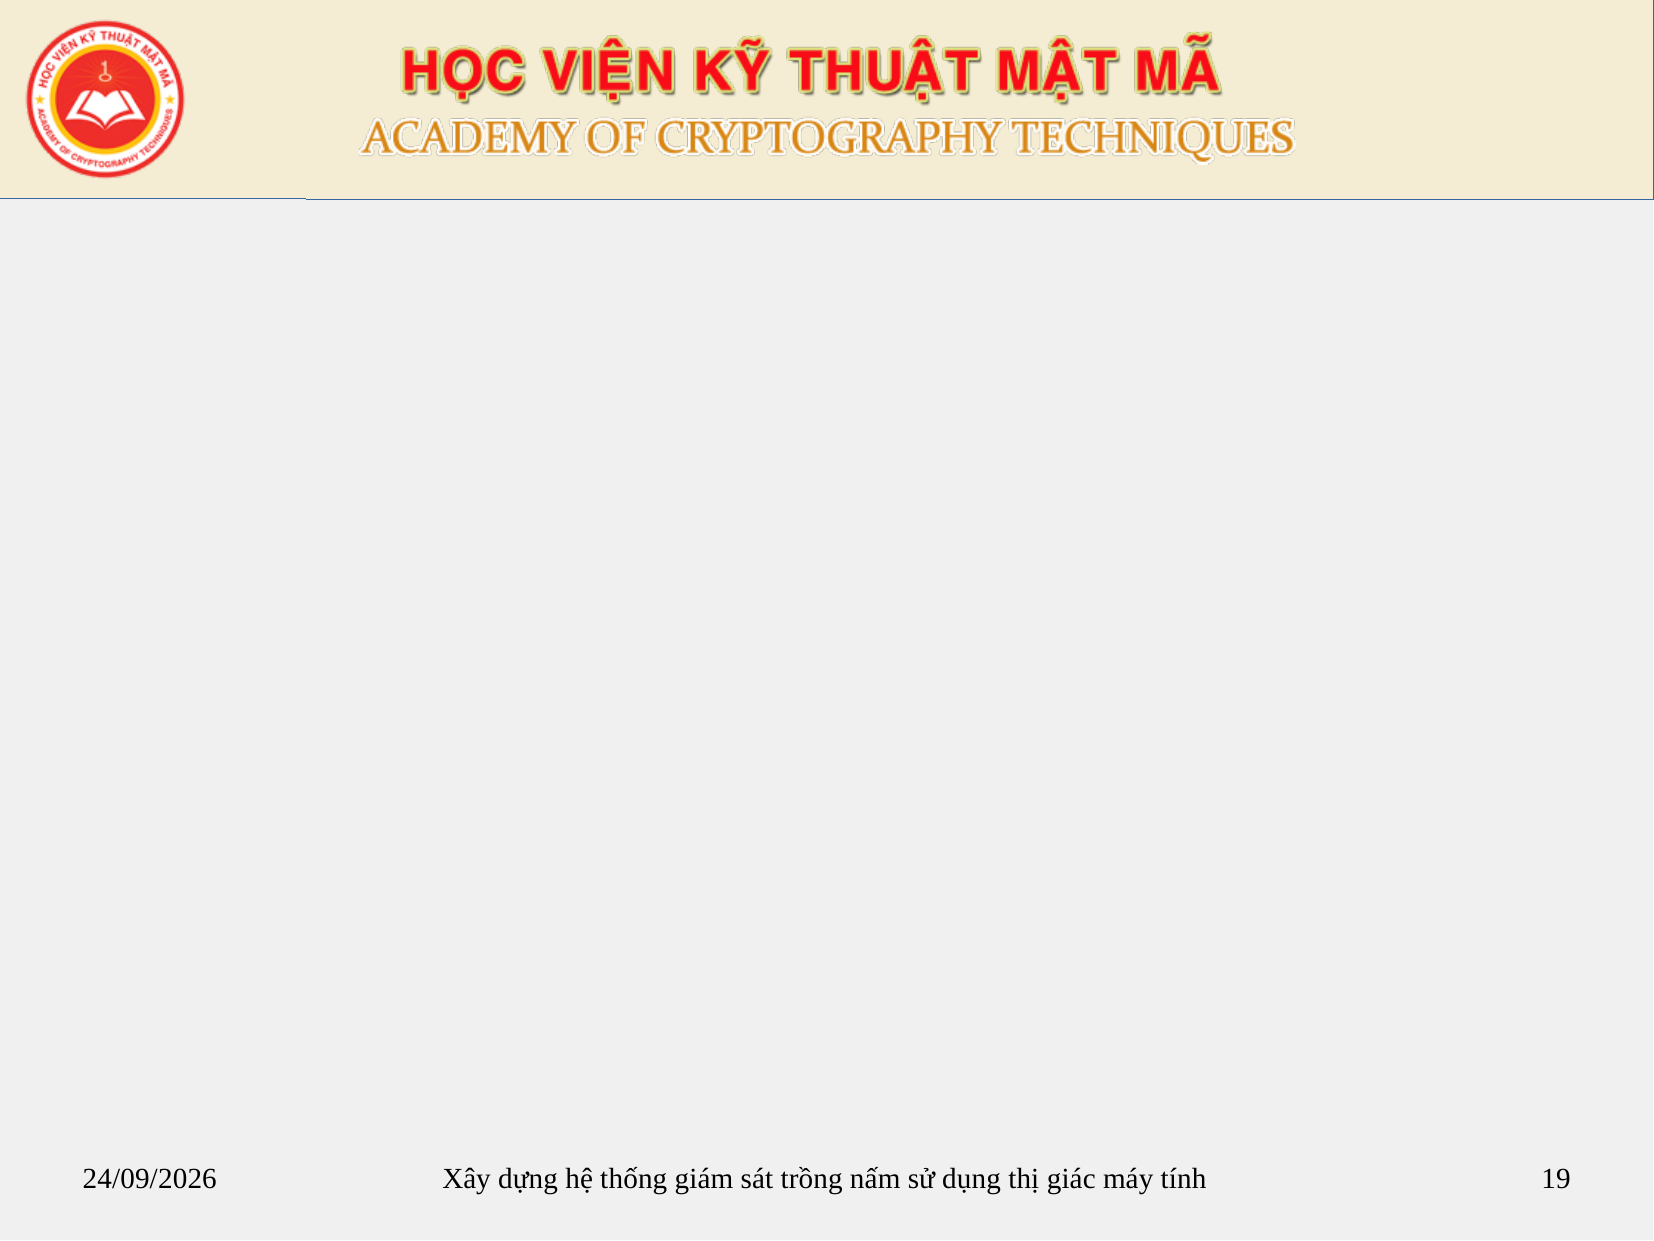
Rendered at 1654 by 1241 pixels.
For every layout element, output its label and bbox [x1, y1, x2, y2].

picture [358, 31, 1296, 165]
picture [17, 11, 194, 188]
